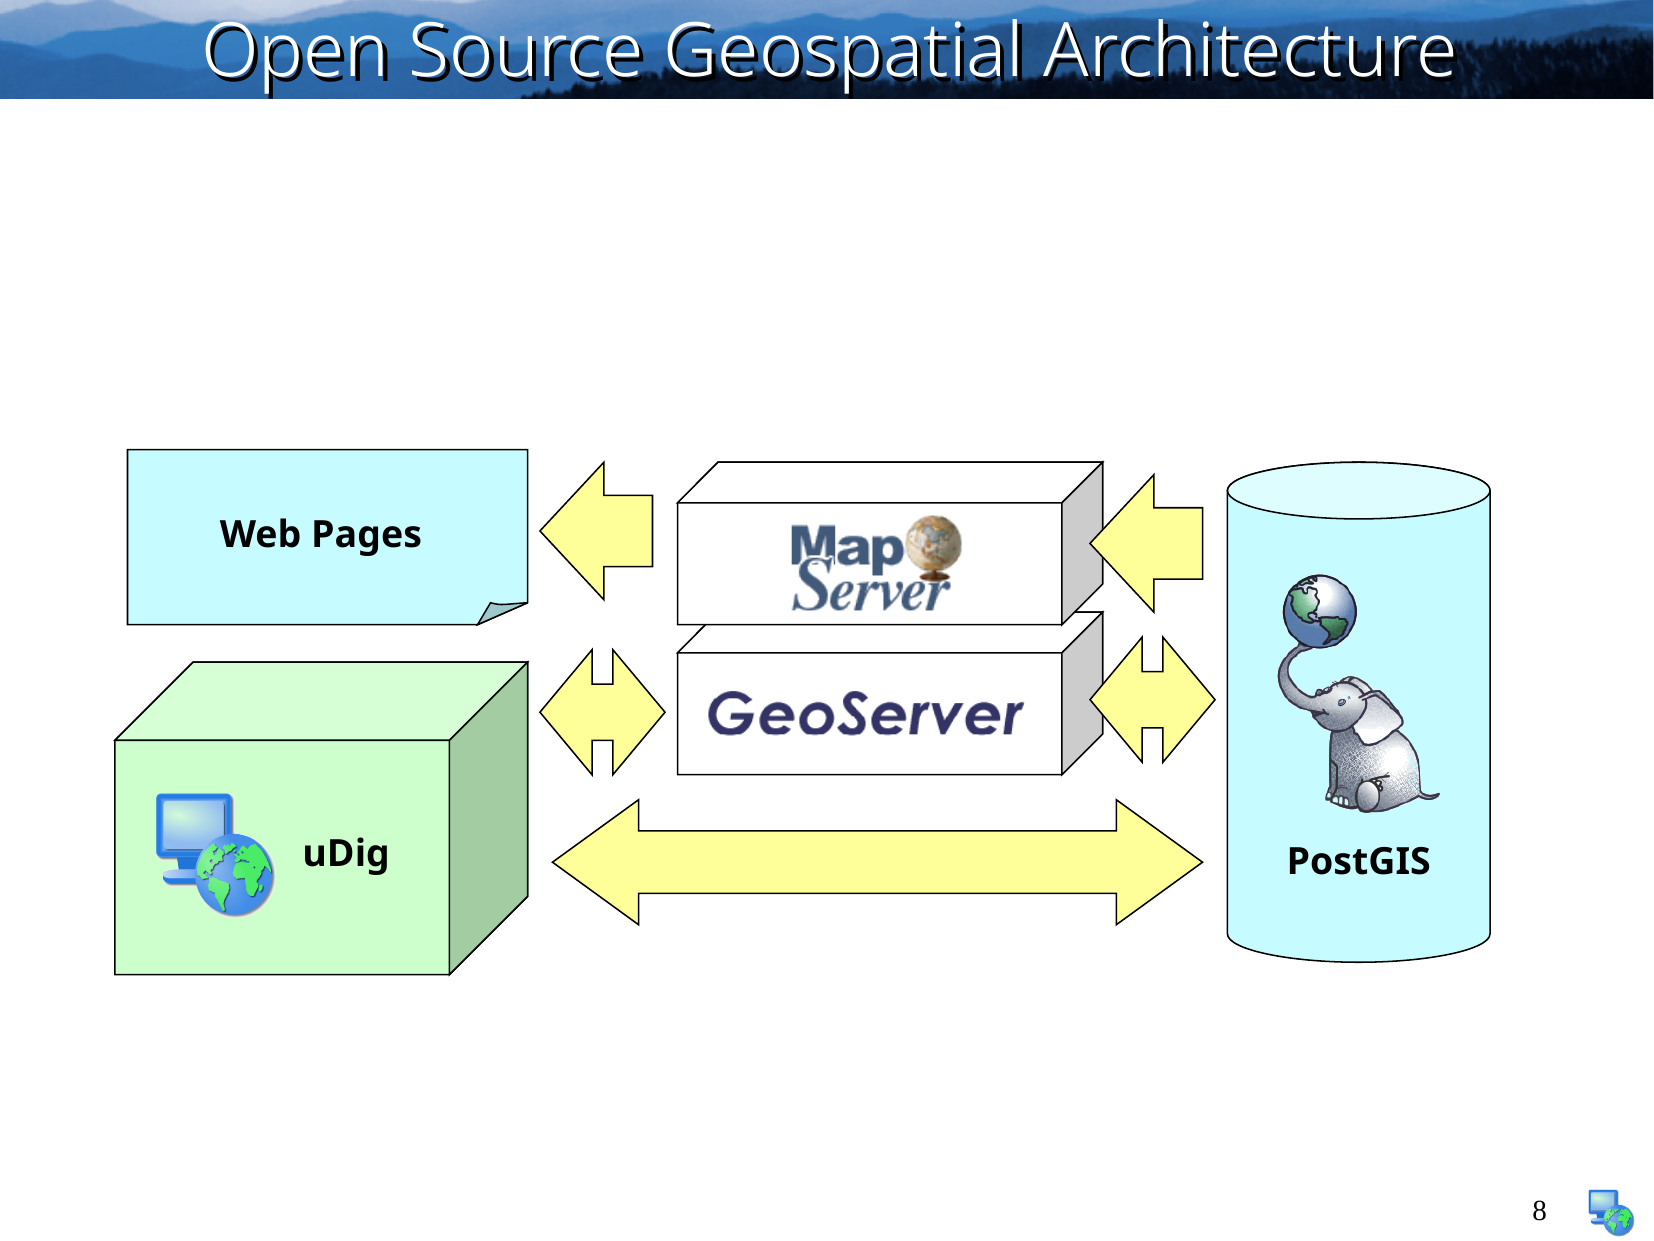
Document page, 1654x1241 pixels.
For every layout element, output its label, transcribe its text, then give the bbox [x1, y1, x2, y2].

text_box [114, 662, 528, 975]
text_box [552, 799, 1203, 925]
text_box [1227, 491, 1491, 963]
title Open Source Geospatial Architecture [49, 0, 1611, 96]
text_box [539, 649, 666, 775]
picture [152, 792, 278, 919]
picture [853, 0, 1654, 99]
text_box [127, 449, 528, 625]
text_box [677, 612, 1216, 775]
picture [1588, 1189, 1635, 1238]
text_box PostGIS [1258, 827, 1459, 894]
picture [1277, 574, 1440, 813]
picture [0, 0, 269, 99]
text_box Web Pages [190, 499, 453, 567]
text_box [539, 462, 653, 600]
chart [705, 690, 1031, 744]
text_box [677, 462, 1203, 625]
picture [790, 512, 966, 613]
text_box uDig [282, 818, 410, 885]
